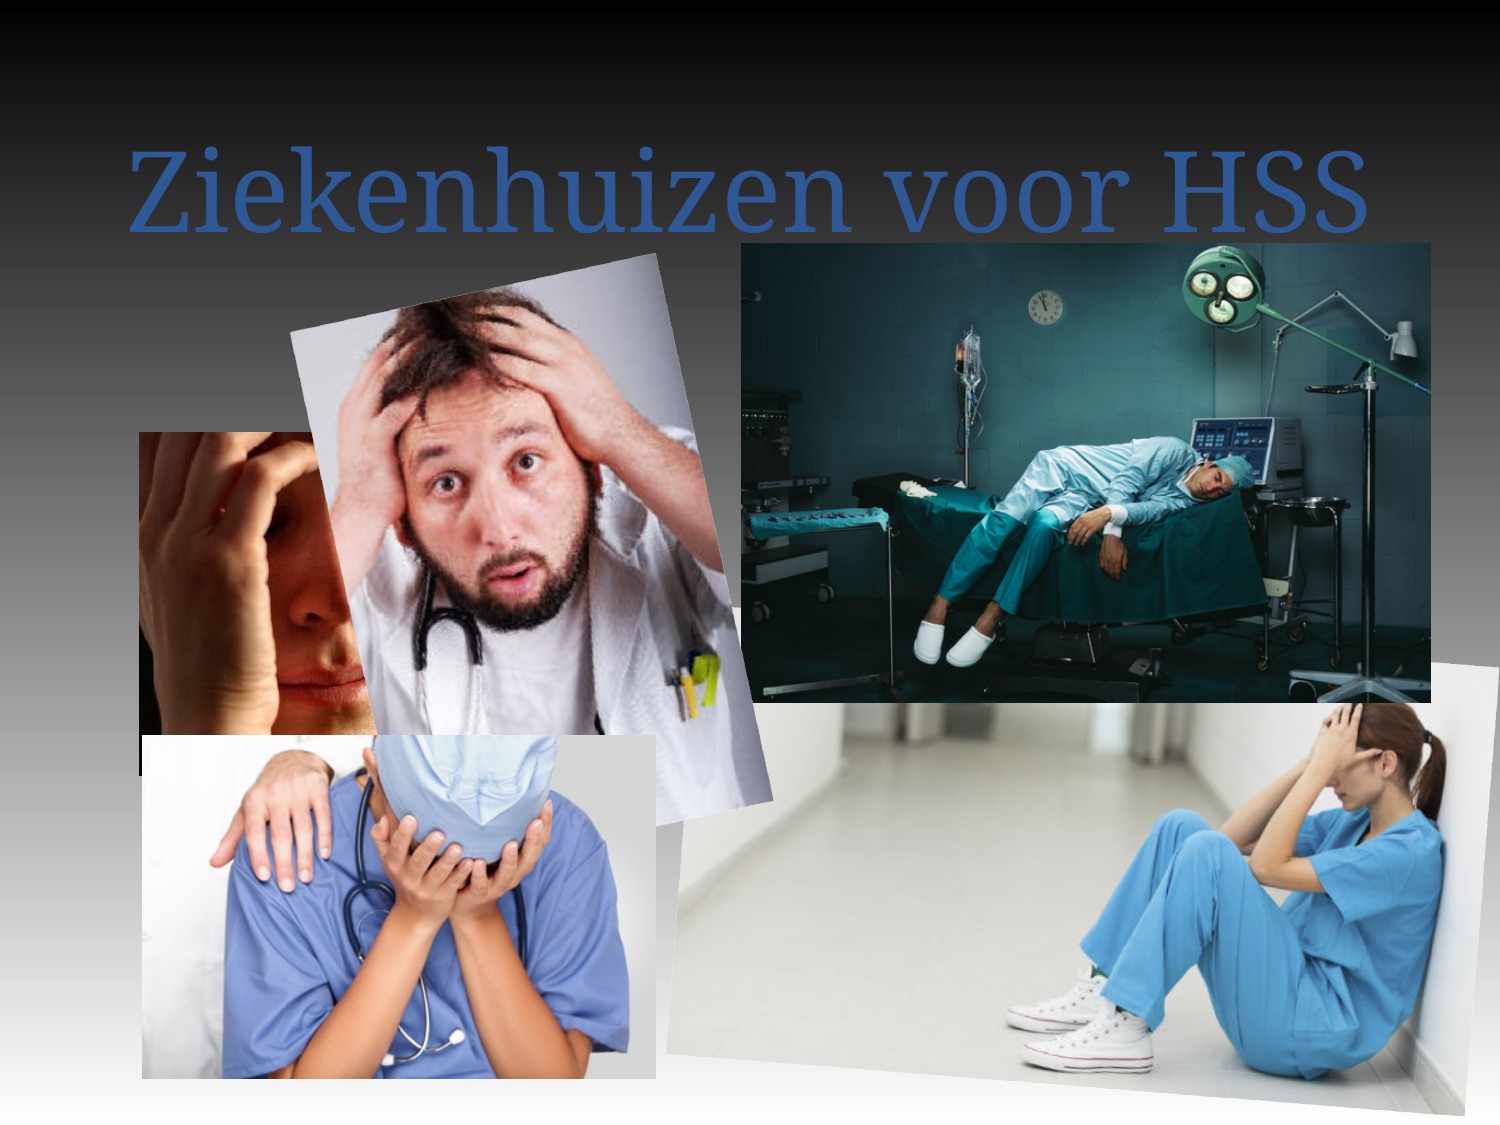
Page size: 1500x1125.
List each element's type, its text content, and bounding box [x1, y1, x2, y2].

title Ziekenhuizen voor HSS [75, 0, 1425, 263]
picture [139, 243, 1499, 1116]
